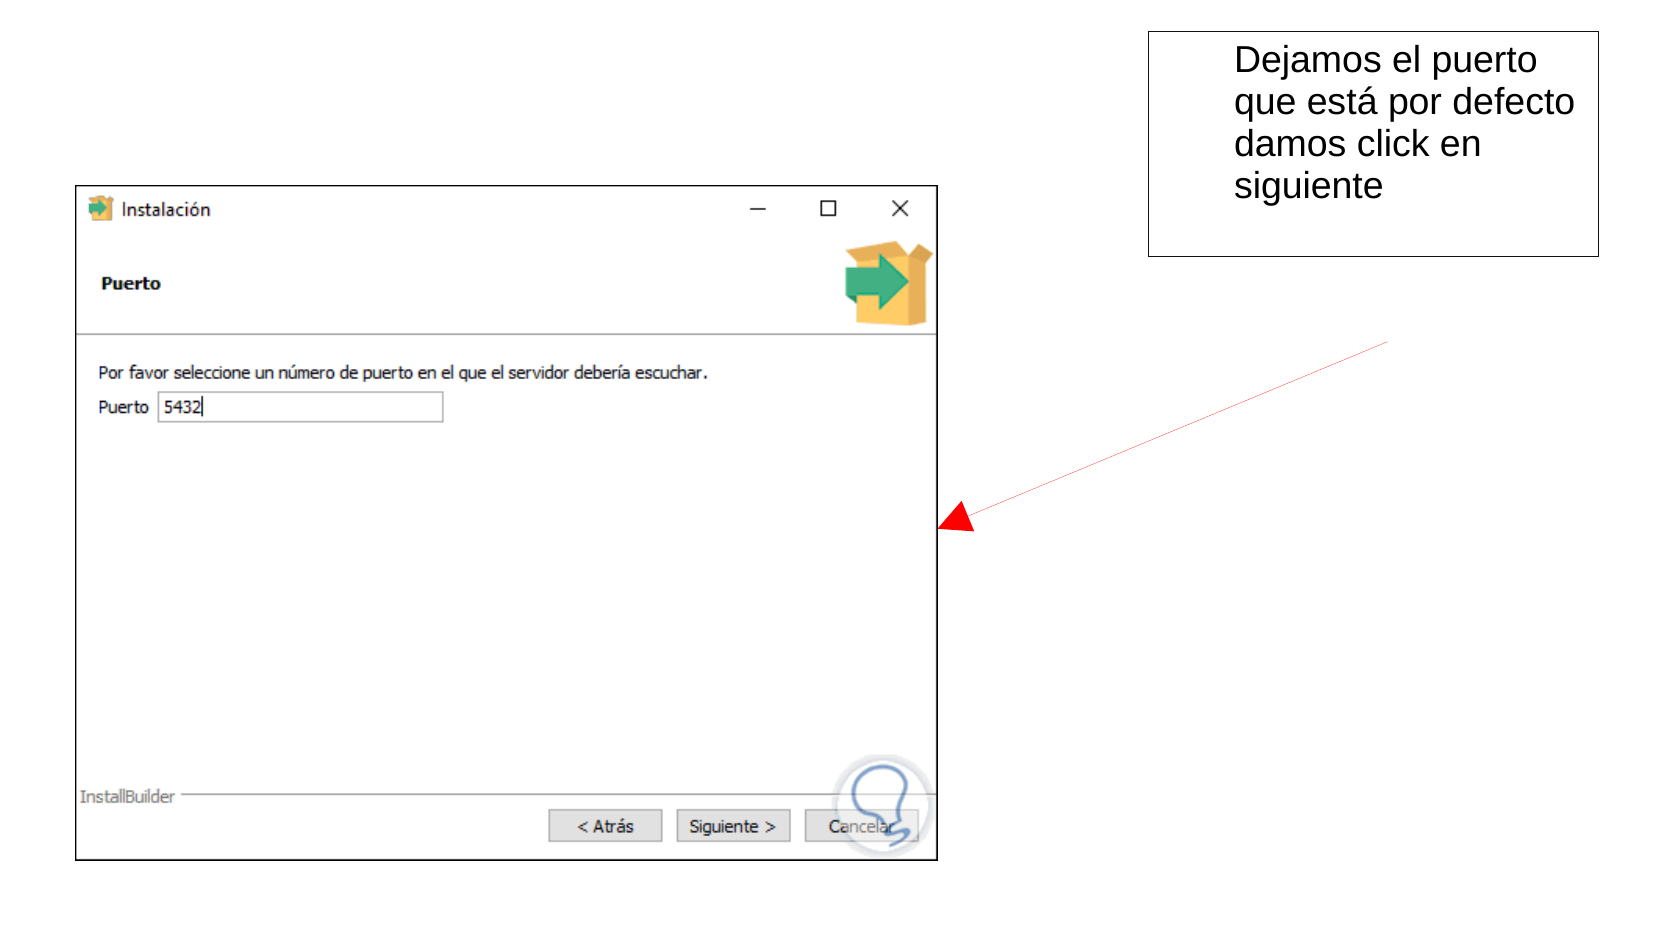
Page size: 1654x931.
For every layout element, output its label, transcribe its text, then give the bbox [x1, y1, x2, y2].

picture [75, 185, 938, 861]
text_box Dejamos el puerto que está por defecto damos click en siguiente [1148, 31, 1599, 257]
